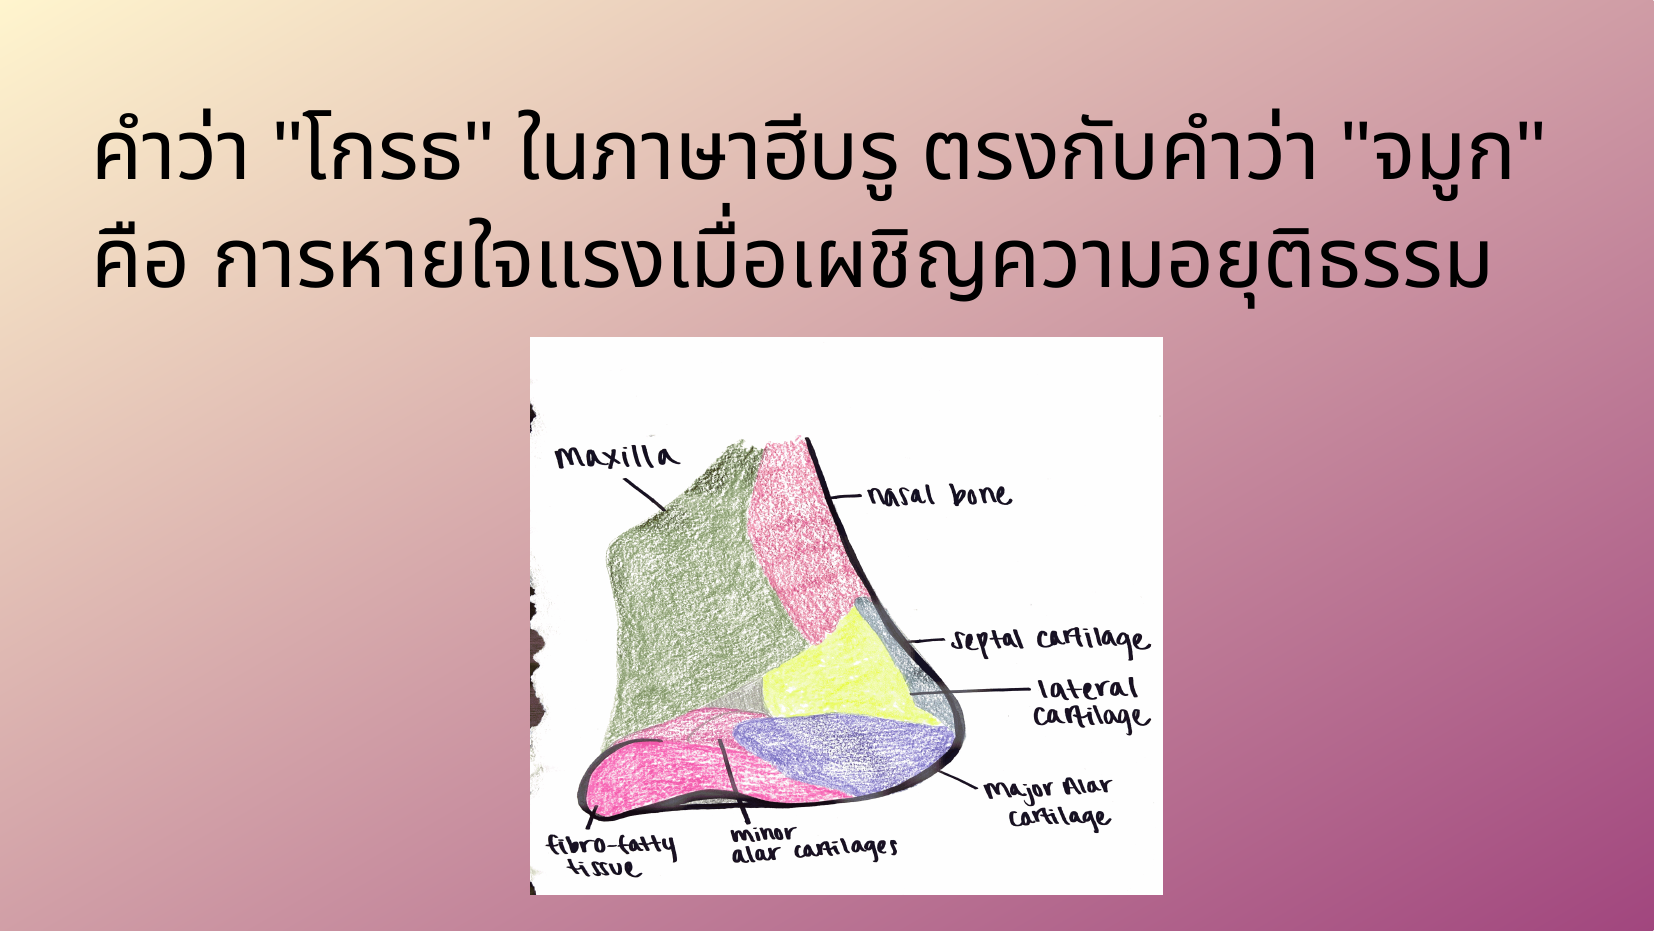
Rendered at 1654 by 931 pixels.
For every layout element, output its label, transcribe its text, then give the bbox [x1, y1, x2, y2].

picture [530, 337, 1163, 895]
text_box คำว่า "โกรธ" ในภาษาฮีบรู ตรงกับคำว่า "จมูก" คือ การหายใจแรงเมื่อเผชิญความอยุติธรรม [77, 96, 1578, 397]
